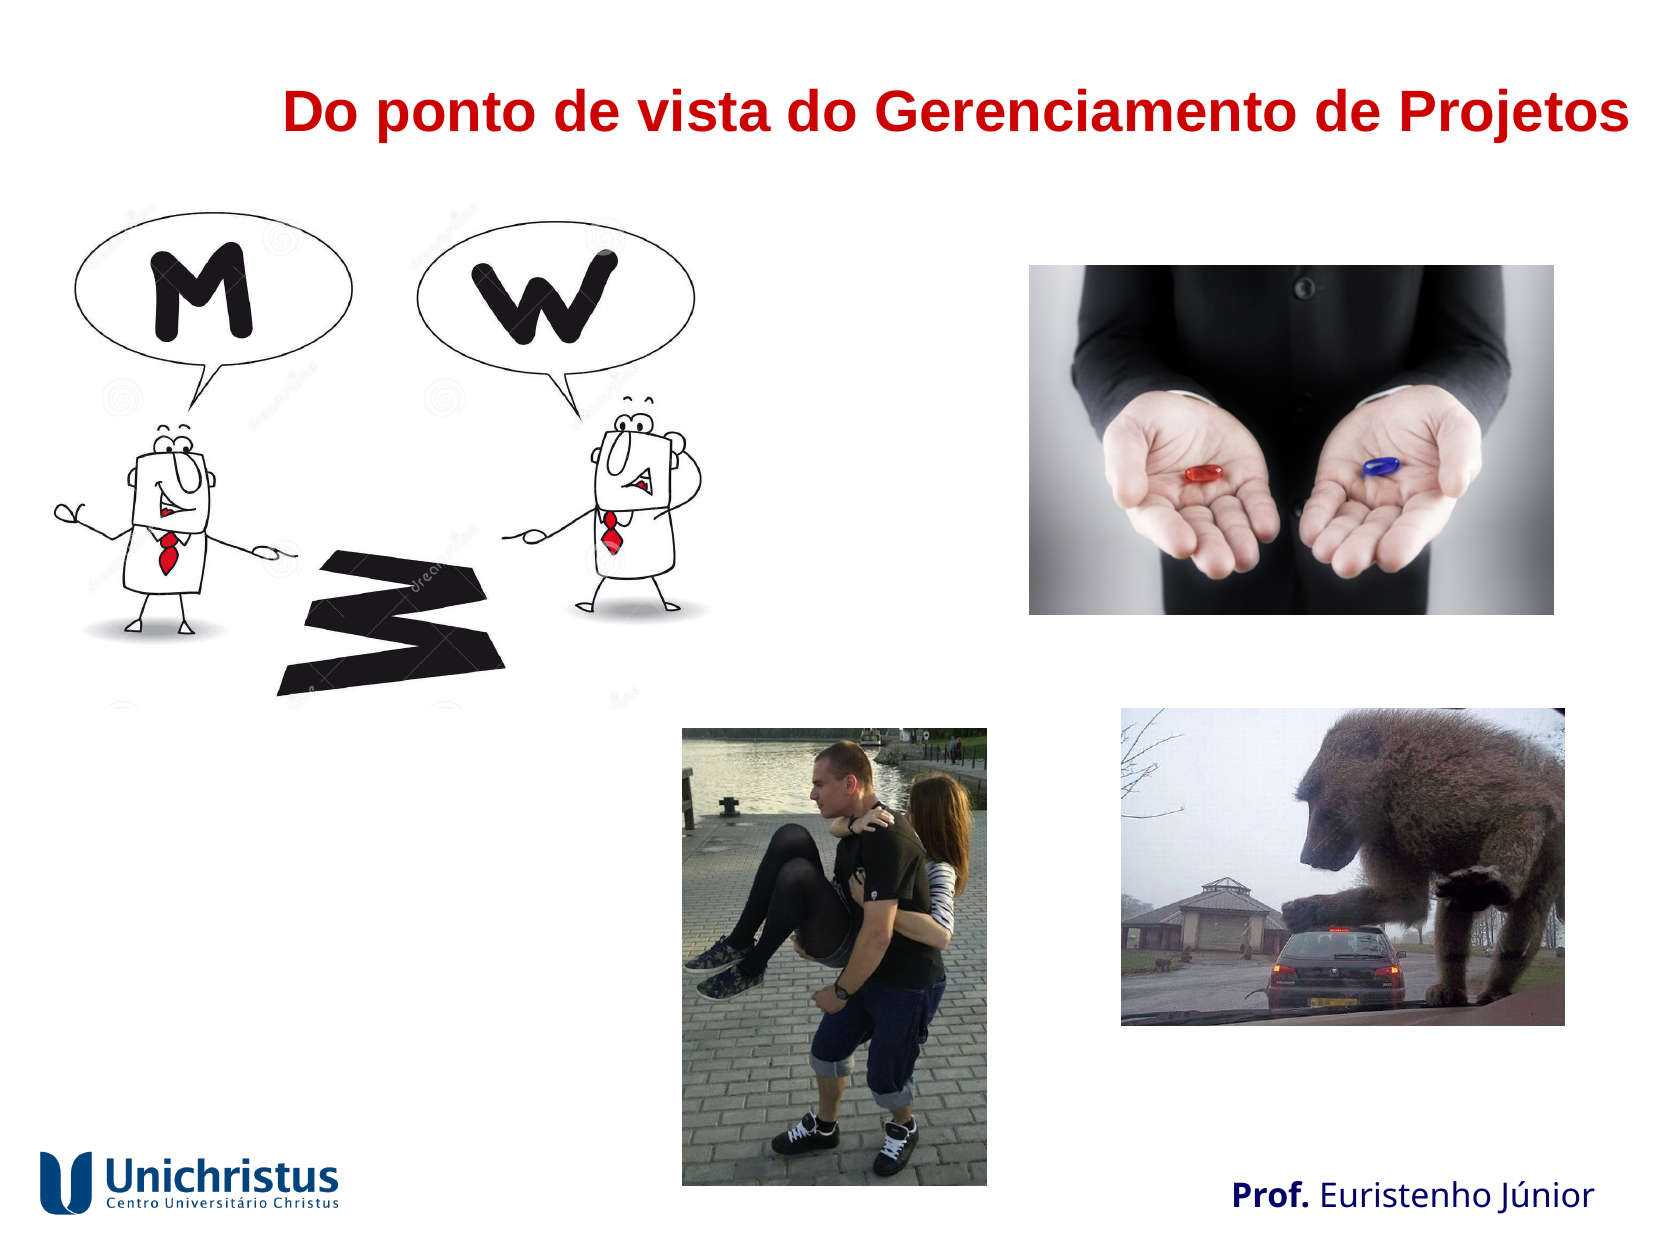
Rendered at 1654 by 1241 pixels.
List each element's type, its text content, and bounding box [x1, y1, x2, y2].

picture [1121, 708, 1565, 1026]
picture [1029, 265, 1554, 615]
text_box Prof. Euristenho Júnior [1216, 1163, 1654, 1224]
text_box Do ponto de vista do Gerenciamento de Projetos [267, 70, 1648, 151]
picture [43, 203, 727, 709]
picture [682, 728, 987, 1186]
picture [35, 1148, 343, 1217]
